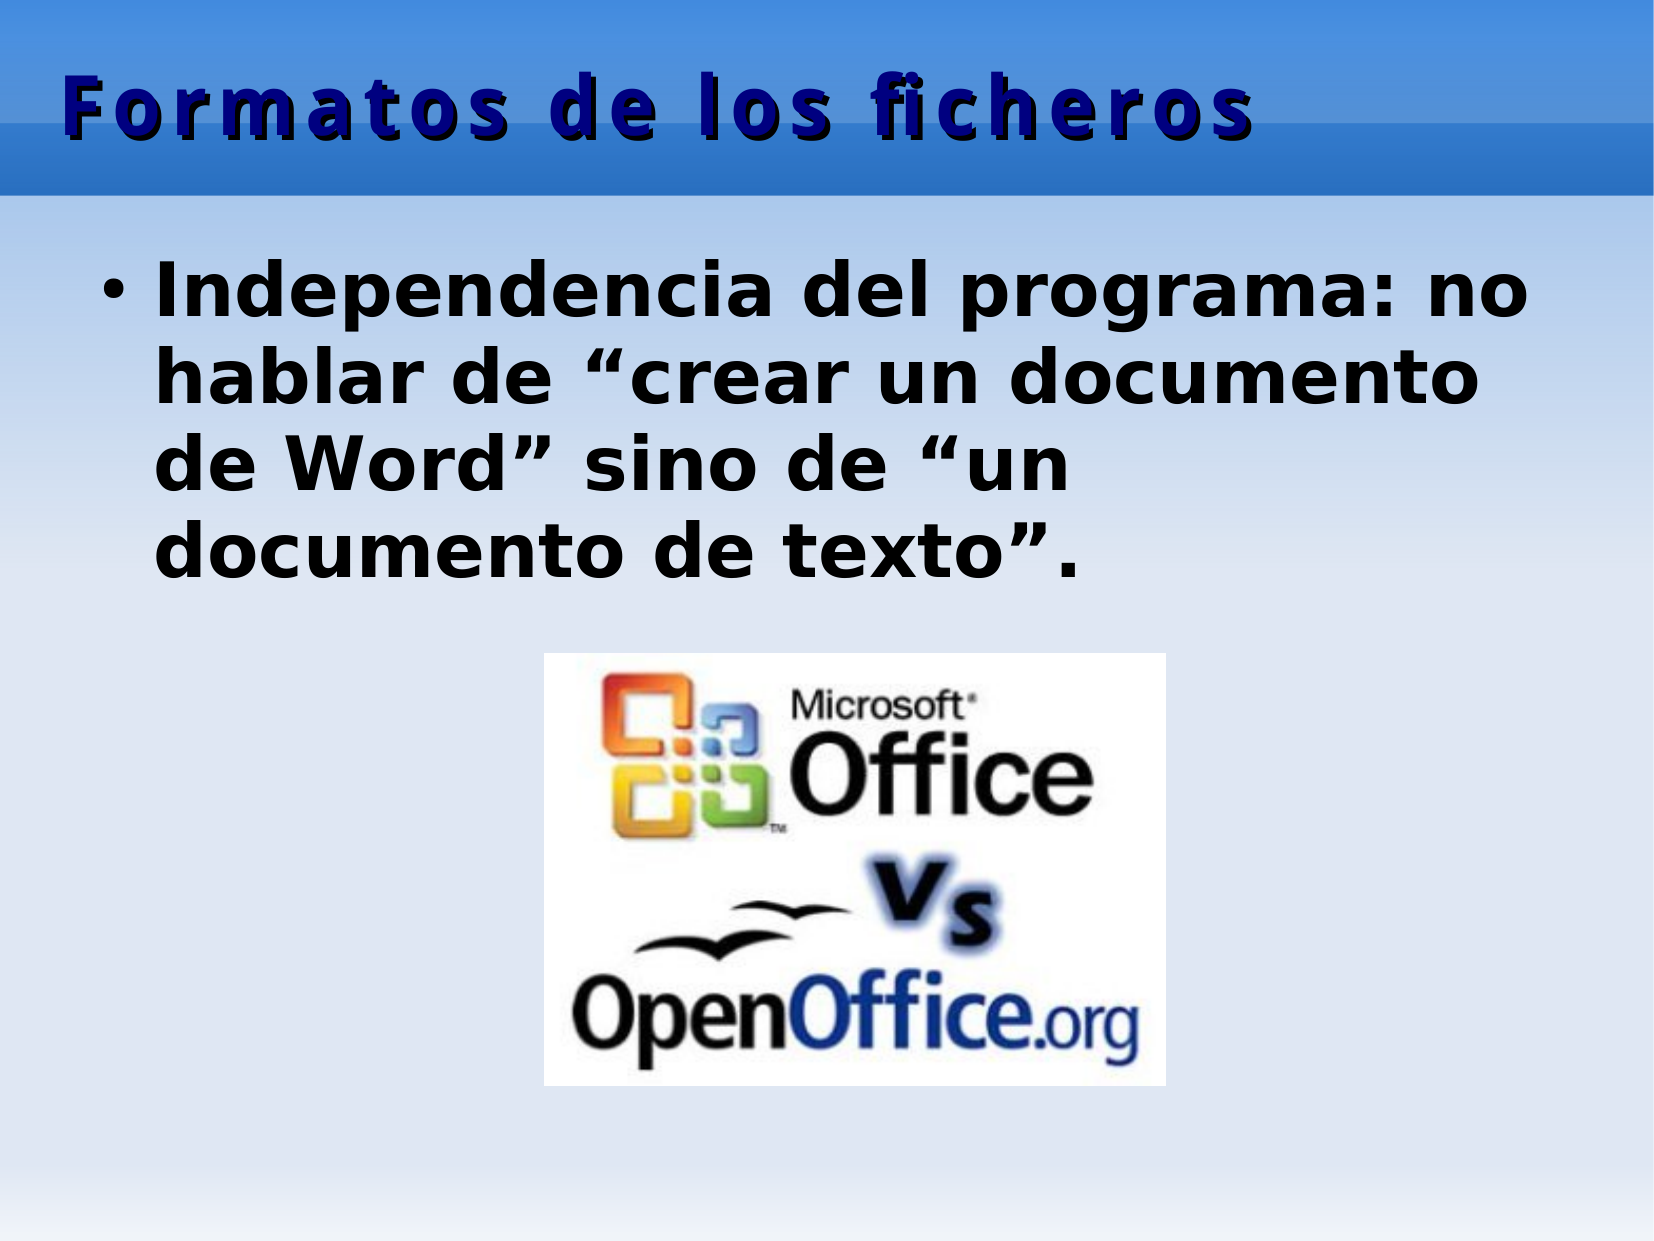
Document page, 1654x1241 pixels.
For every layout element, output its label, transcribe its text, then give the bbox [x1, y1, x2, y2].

title Formatos de los ficheros [59, 36, 1654, 171]
list Independencia del programa: no hablar de “crear un documento de Word” sino de “un documento de texto”. [82, 246, 1565, 1105]
picture [0, 0, 1654, 1241]
